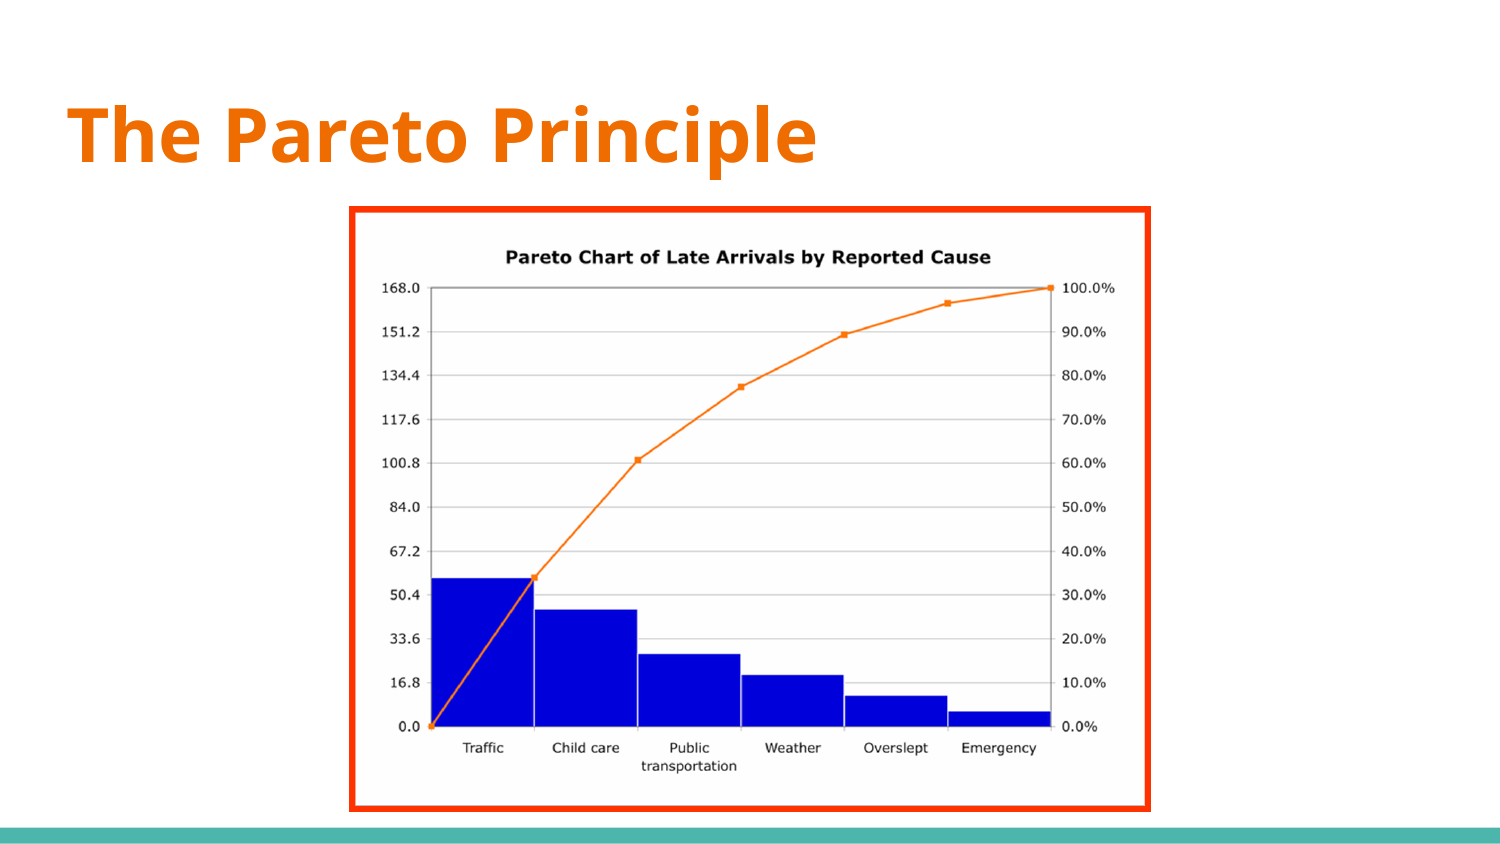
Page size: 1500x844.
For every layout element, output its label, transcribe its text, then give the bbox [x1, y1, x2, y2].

title The Pareto Principle [51, 72, 1449, 189]
picture [349, 206, 1151, 812]
